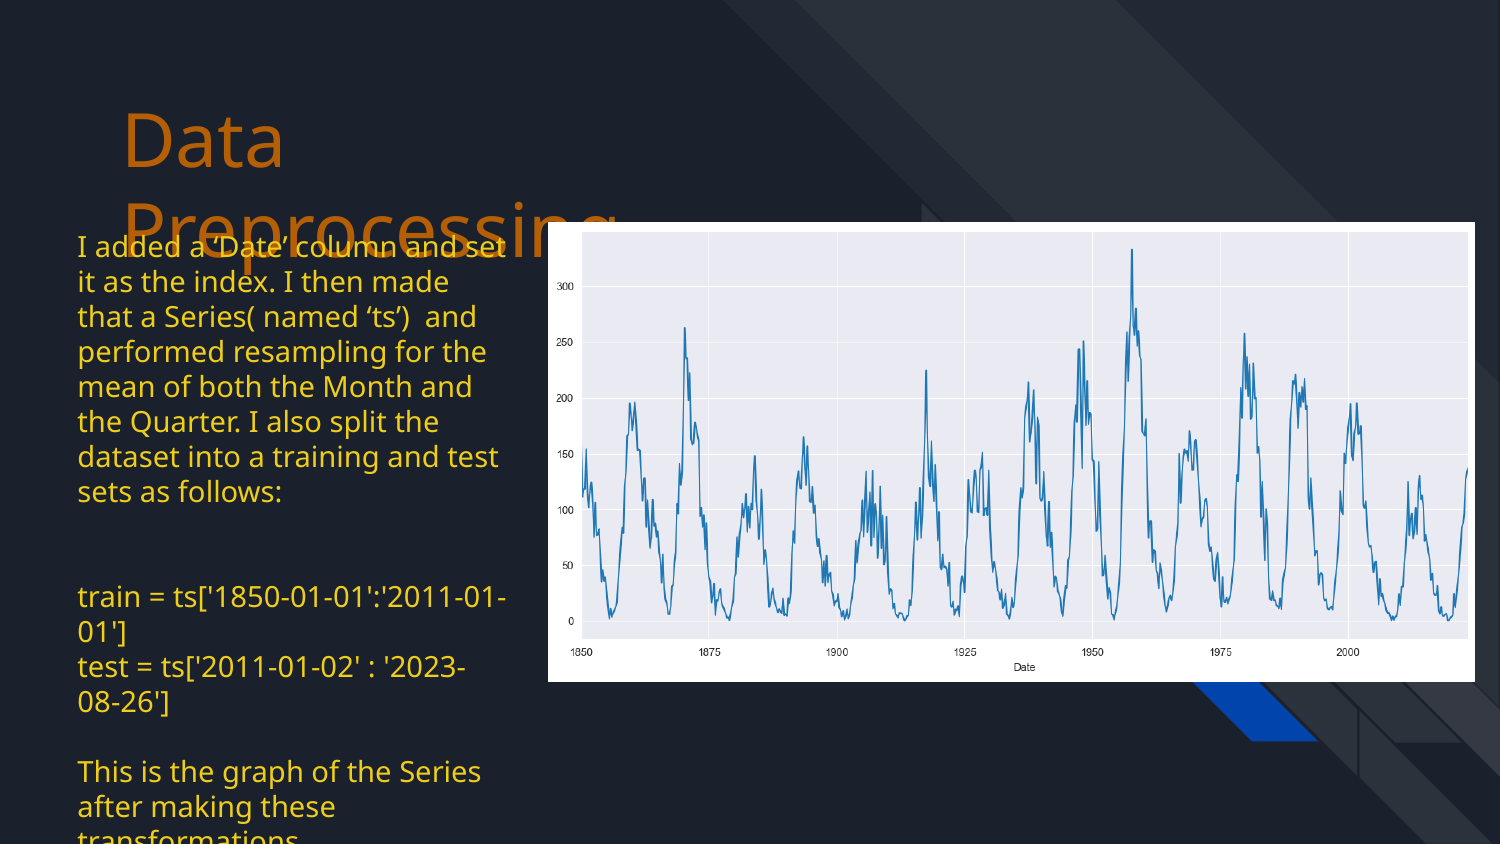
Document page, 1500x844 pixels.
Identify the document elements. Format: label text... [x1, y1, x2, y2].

picture [548, 222, 1475, 682]
text_box I added a ‘Date’ column and set it as the index. I then made that a Series( named ‘ts’) and performed resampling for the mean of both the Month and the Quarter. I also split the dataset into a training and test sets as follows: train = ts['1850-01-01':'2011-01-01'] test = ts['2011-01-02' : '2023-08-26'] This is the graph of the Series after making these transformations [62, 213, 524, 784]
title Data Preprocessing [106, 77, 682, 198]
